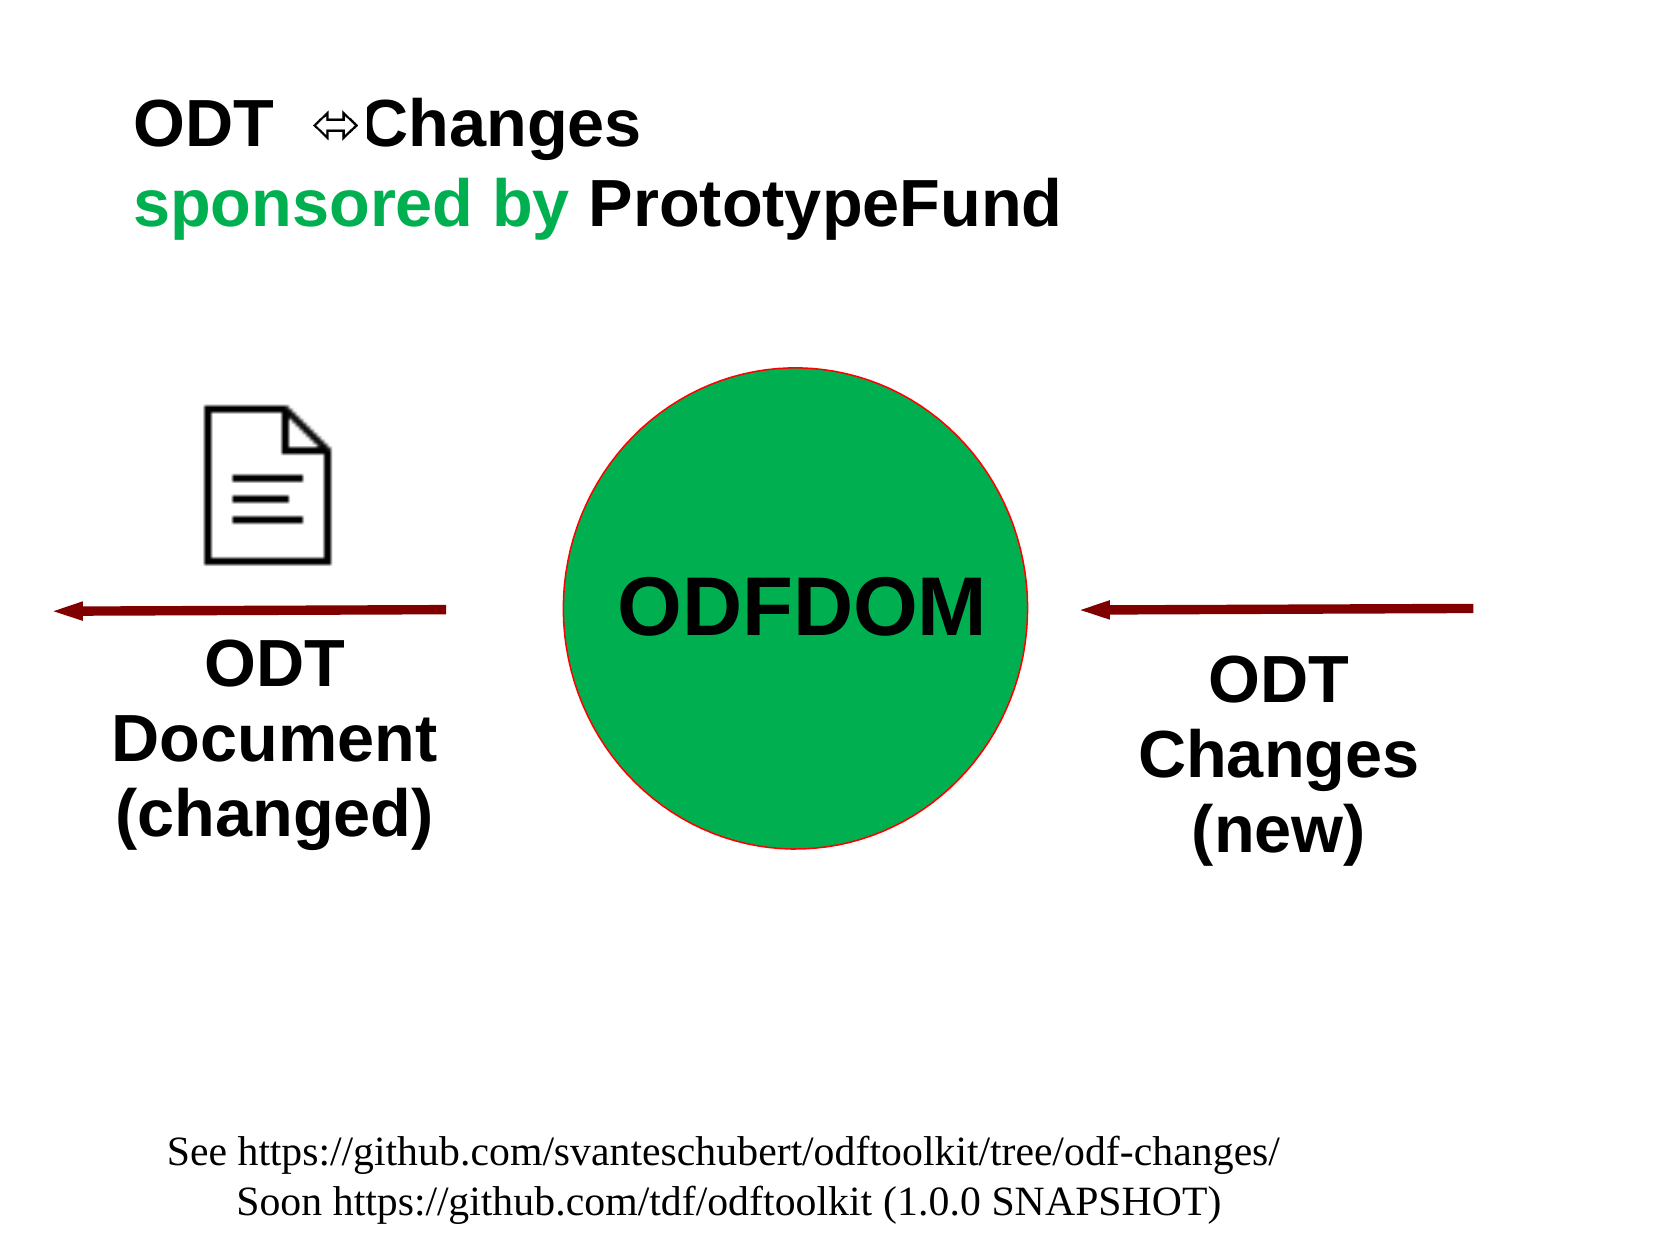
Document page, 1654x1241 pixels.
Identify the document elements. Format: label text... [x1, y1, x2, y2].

text_box ODT Document (changed) [89, 618, 461, 858]
picture [181, 400, 357, 573]
text_box See https://github.com/svanteschubert/odftoolkit/tree/odf-changes/ Soon https://github.com/tdf/odftoolkit (1.0.0 SNAPSHOT) [55, 1123, 1403, 1210]
text_box ODT Changes (new) [1087, 634, 1471, 875]
text_box ODFDOM [577, 552, 1028, 665]
text_box [563, 367, 1022, 850]
picture [303, 93, 367, 154]
text_box ODT Changes sponsored by PrototypeFund [118, 71, 1359, 250]
